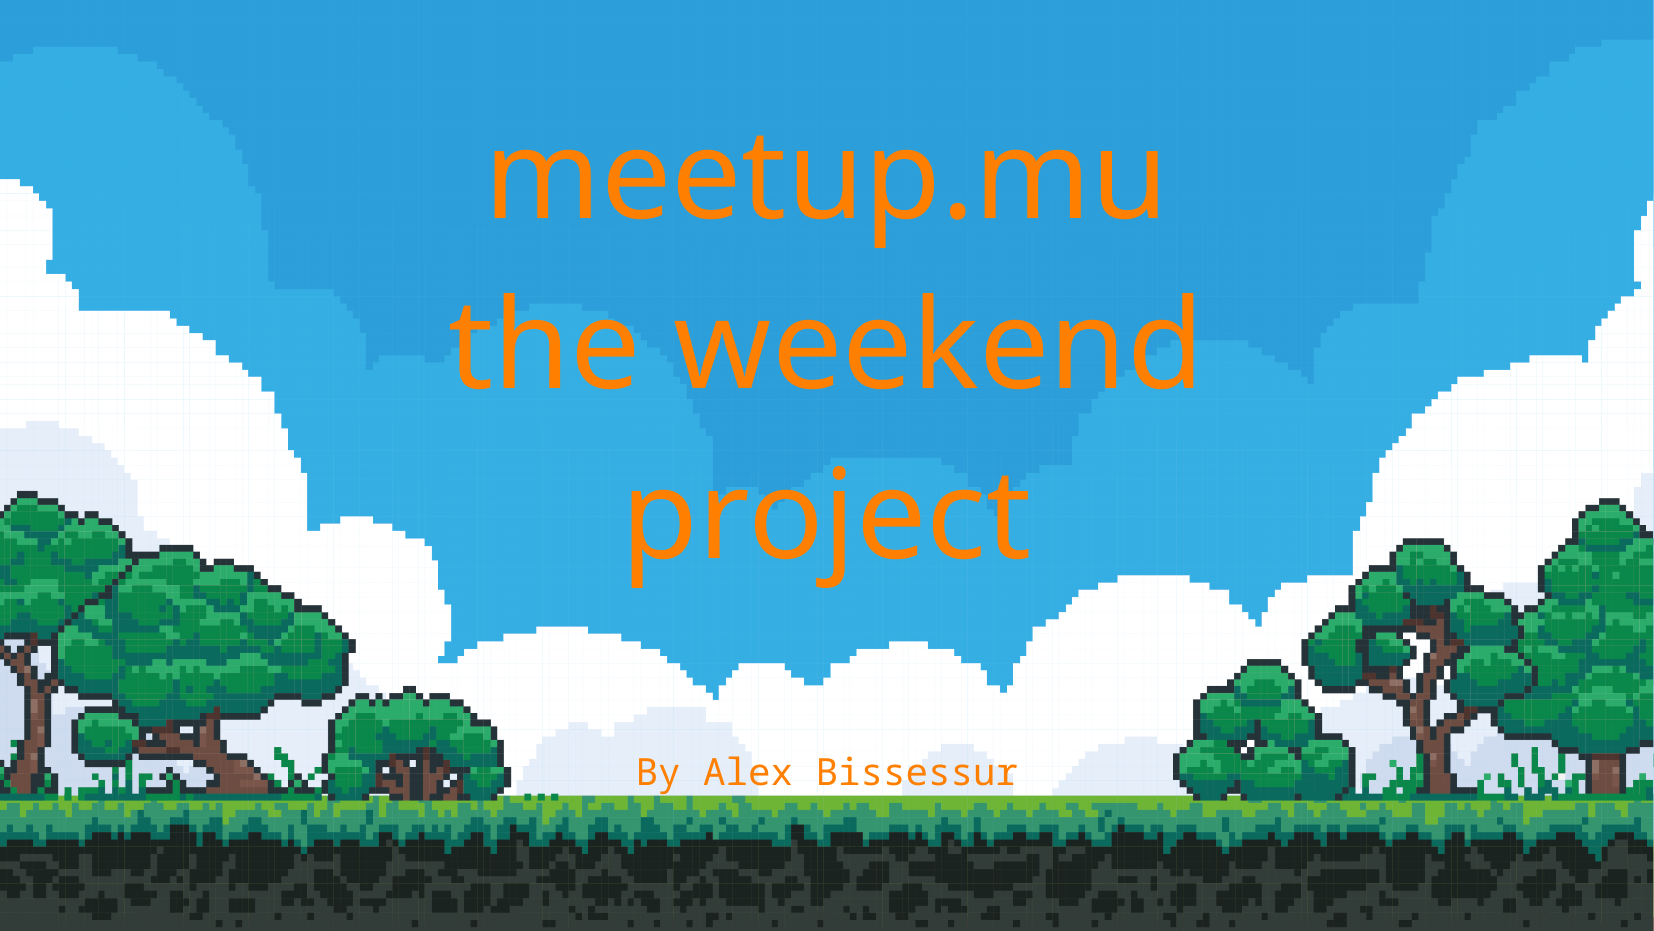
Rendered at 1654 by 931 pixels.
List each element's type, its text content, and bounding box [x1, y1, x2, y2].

picture [0, 0, 1654, 931]
text_box meetup.mu the weekend project [383, 76, 1270, 592]
text_box By Alex Bissessur [590, 738, 1063, 801]
